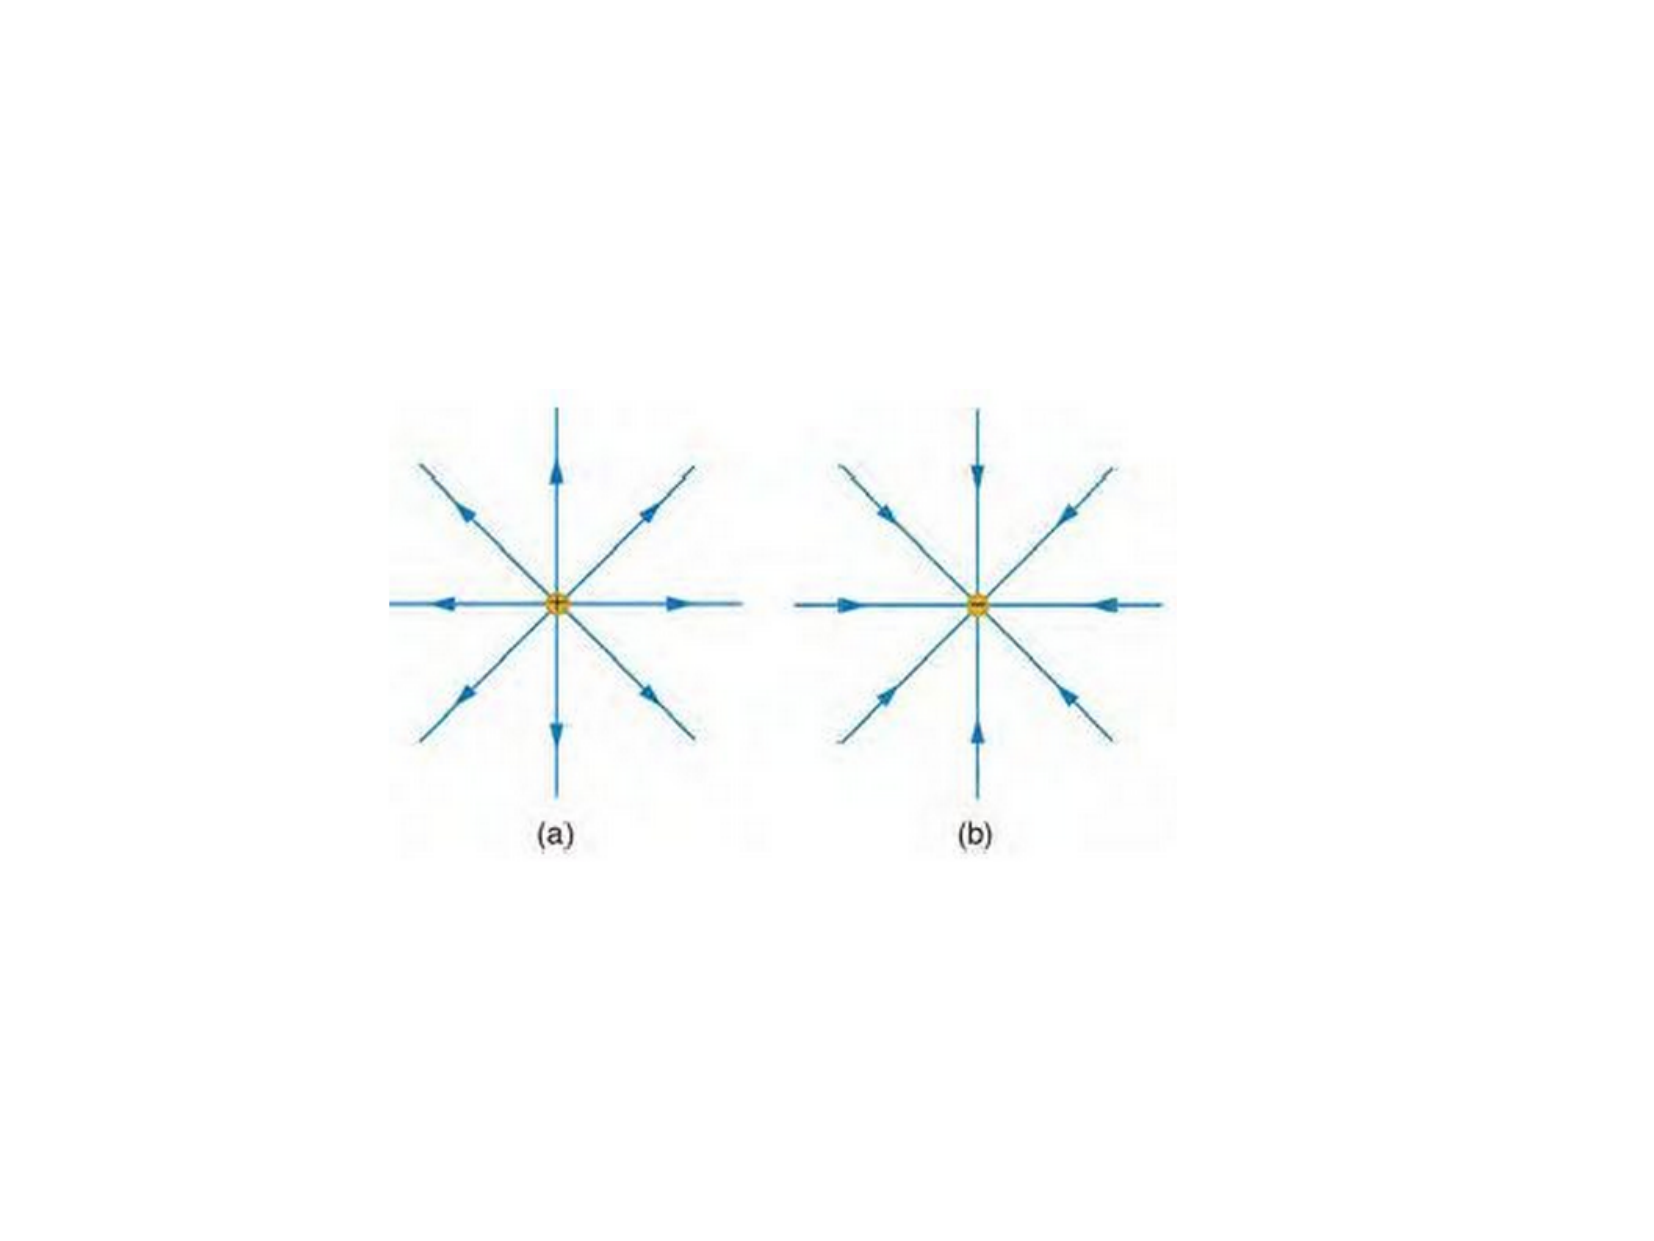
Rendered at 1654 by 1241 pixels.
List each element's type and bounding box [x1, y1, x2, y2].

picture [377, 389, 1177, 862]
